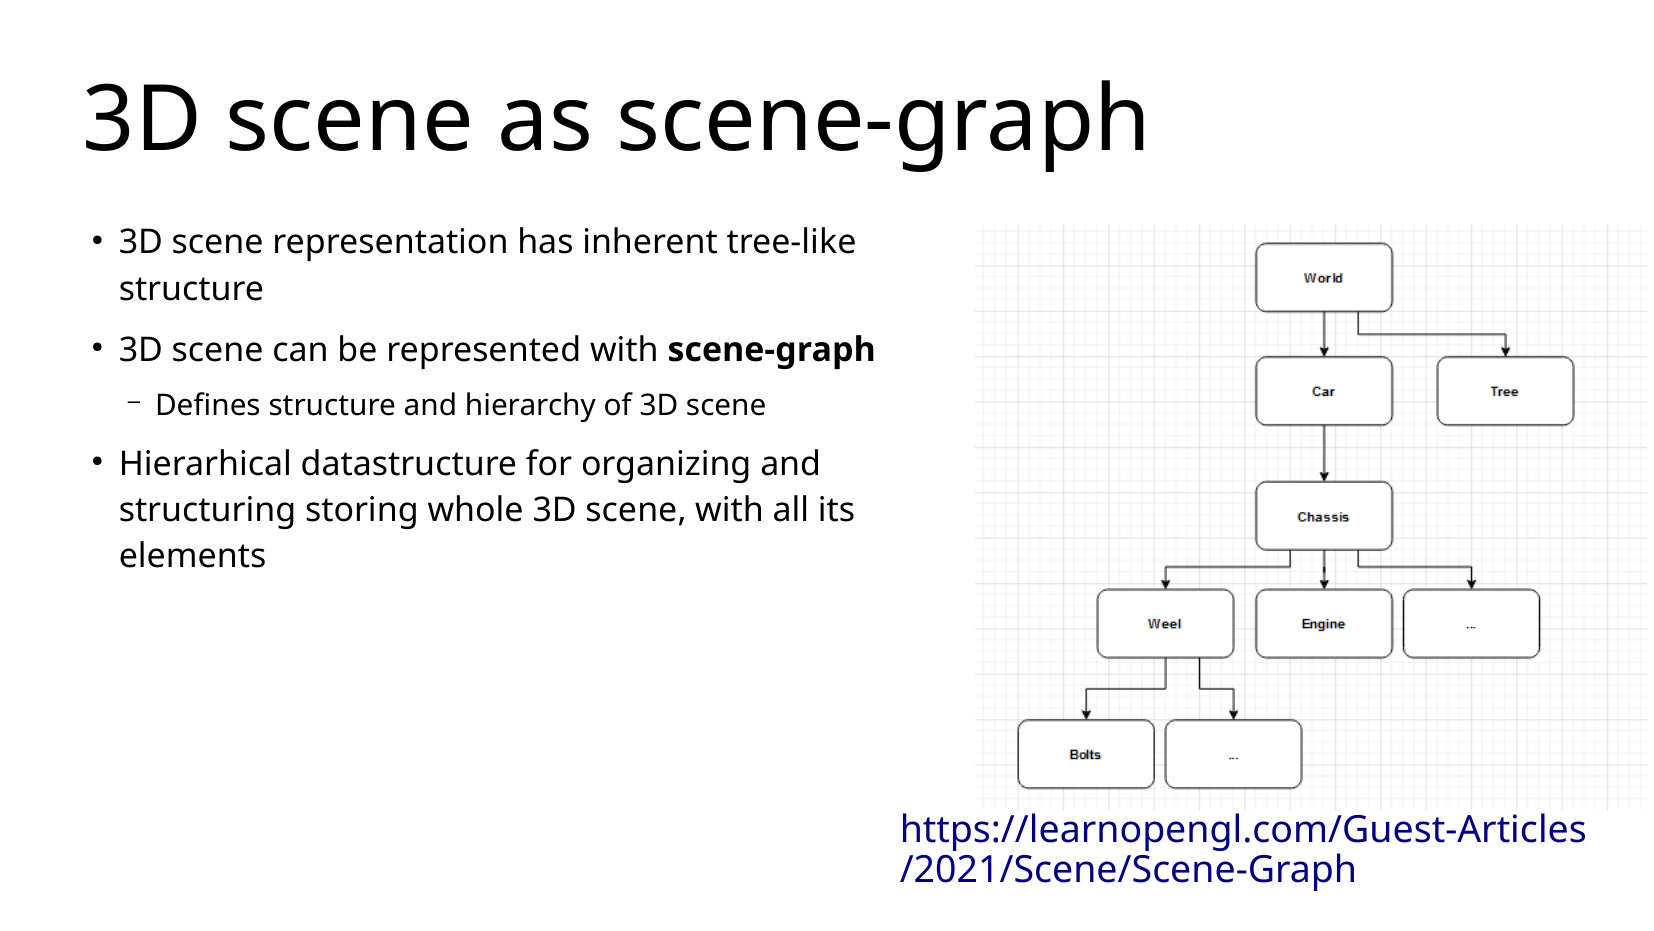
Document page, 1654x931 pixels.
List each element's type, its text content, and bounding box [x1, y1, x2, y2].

list 3D scene representation has inherent tree-like structure 3D scene can be represented with scene-graph Defines structure and hierarchy of 3D scene Hierarhical datastructure for organizing and structuring storing whole 3D scene, with all its elements [82, 217, 961, 586]
text_box https://learnopengl.com/Guest-Articles/2021/Scene/Scene-Graph [885, 795, 1606, 857]
title 3D scene as scene-graph [82, 37, 1571, 193]
picture [975, 224, 1647, 811]
